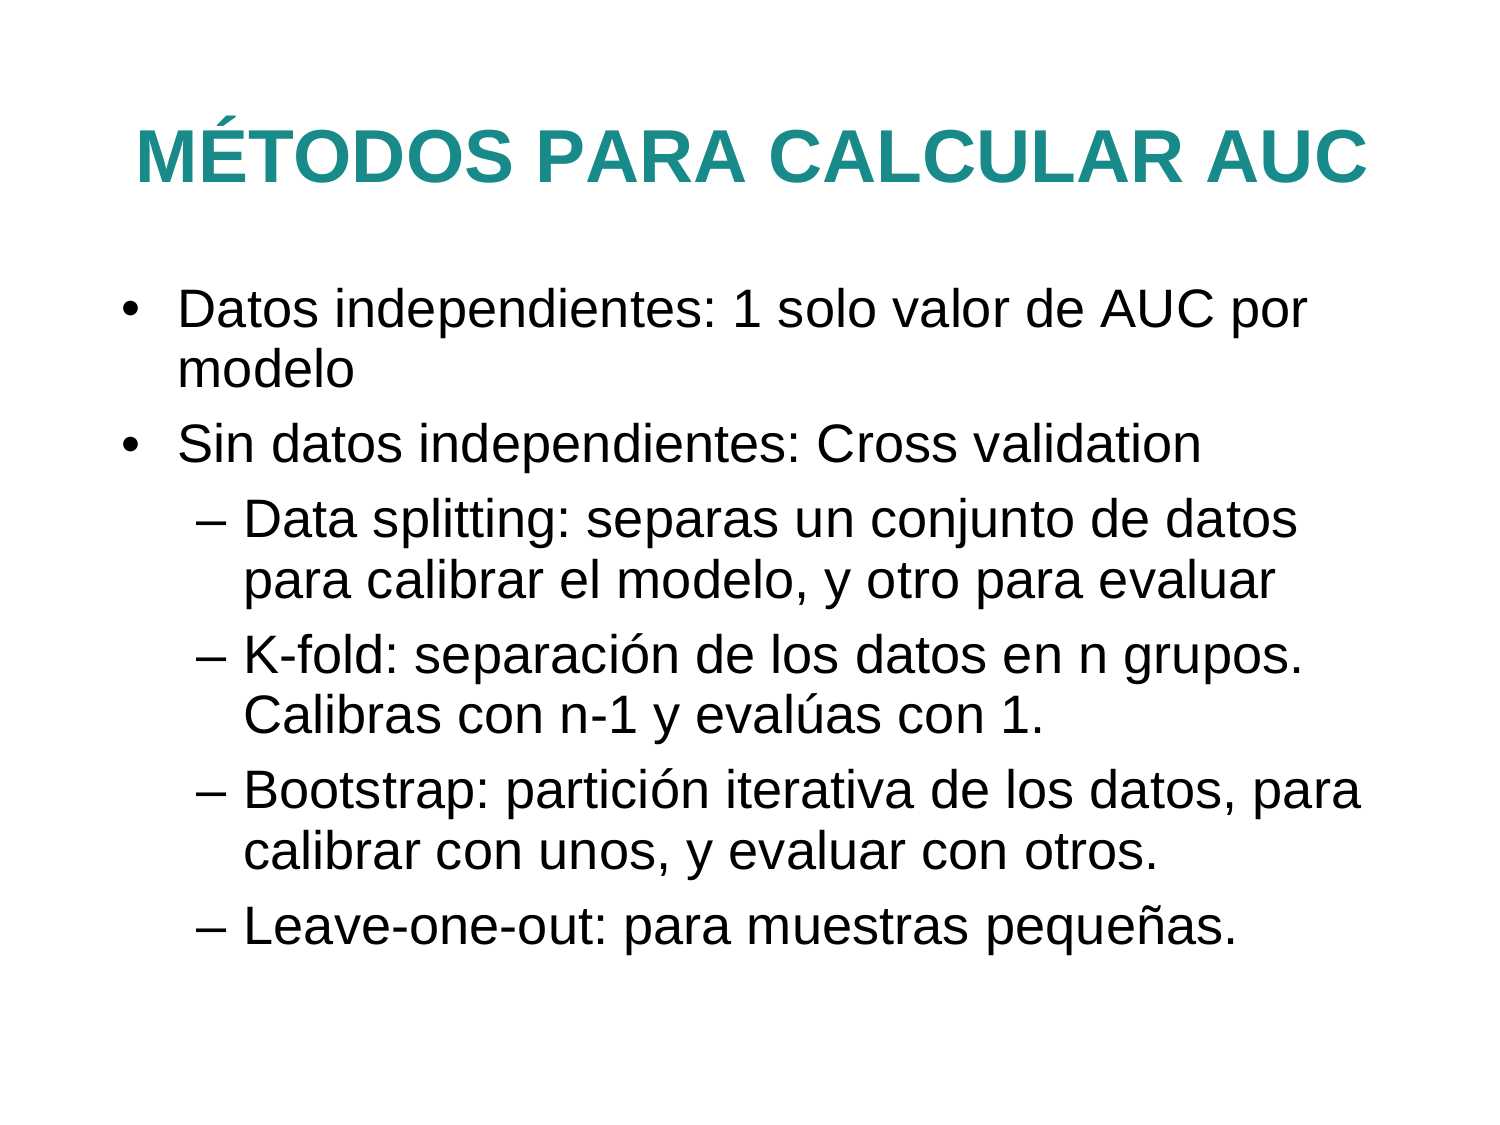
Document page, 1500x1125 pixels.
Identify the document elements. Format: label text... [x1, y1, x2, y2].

title MÉTODOS PARA CALCULAR AUC [114, 22, 1390, 270]
list Datos independientes: 1 solo valor de AUC por modelo Sin datos independientes: Cross validation Data splitting: separas un conjunto de datos para calibrar el modelo, y otro para evaluar K-fold: separación de los datos en n grupos. Calibras con n-1 y evalúas con 1. Bootstrap: partición iterativa de los datos, para calibrar con unos, y evaluar con otros. Leave-one-out: para muestras pequeñas. [106, 270, 1439, 1014]
